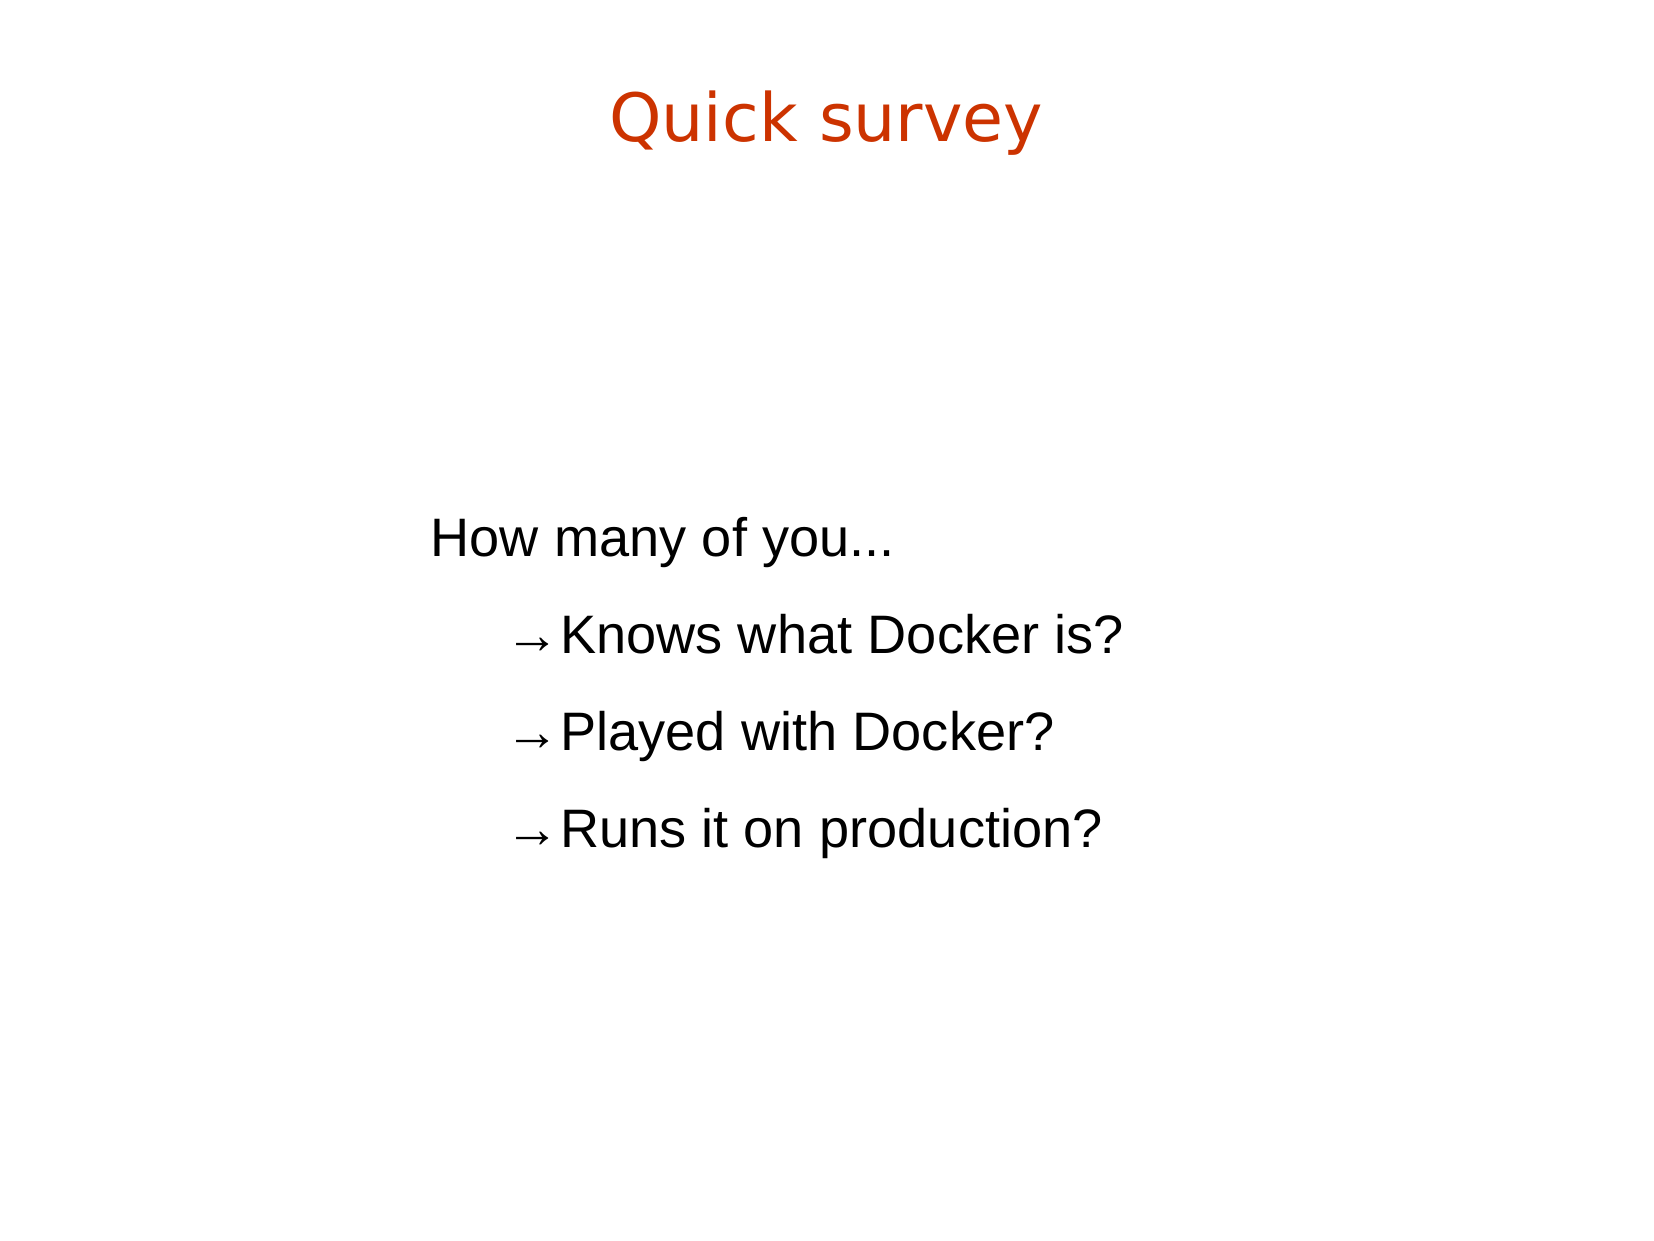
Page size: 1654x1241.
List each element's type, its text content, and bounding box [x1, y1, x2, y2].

text_box Quick survey [594, 72, 1059, 166]
text_box How many of you... →Knows what Docker is? →Played with Docker? →Runs it on production? [415, 470, 1181, 836]
